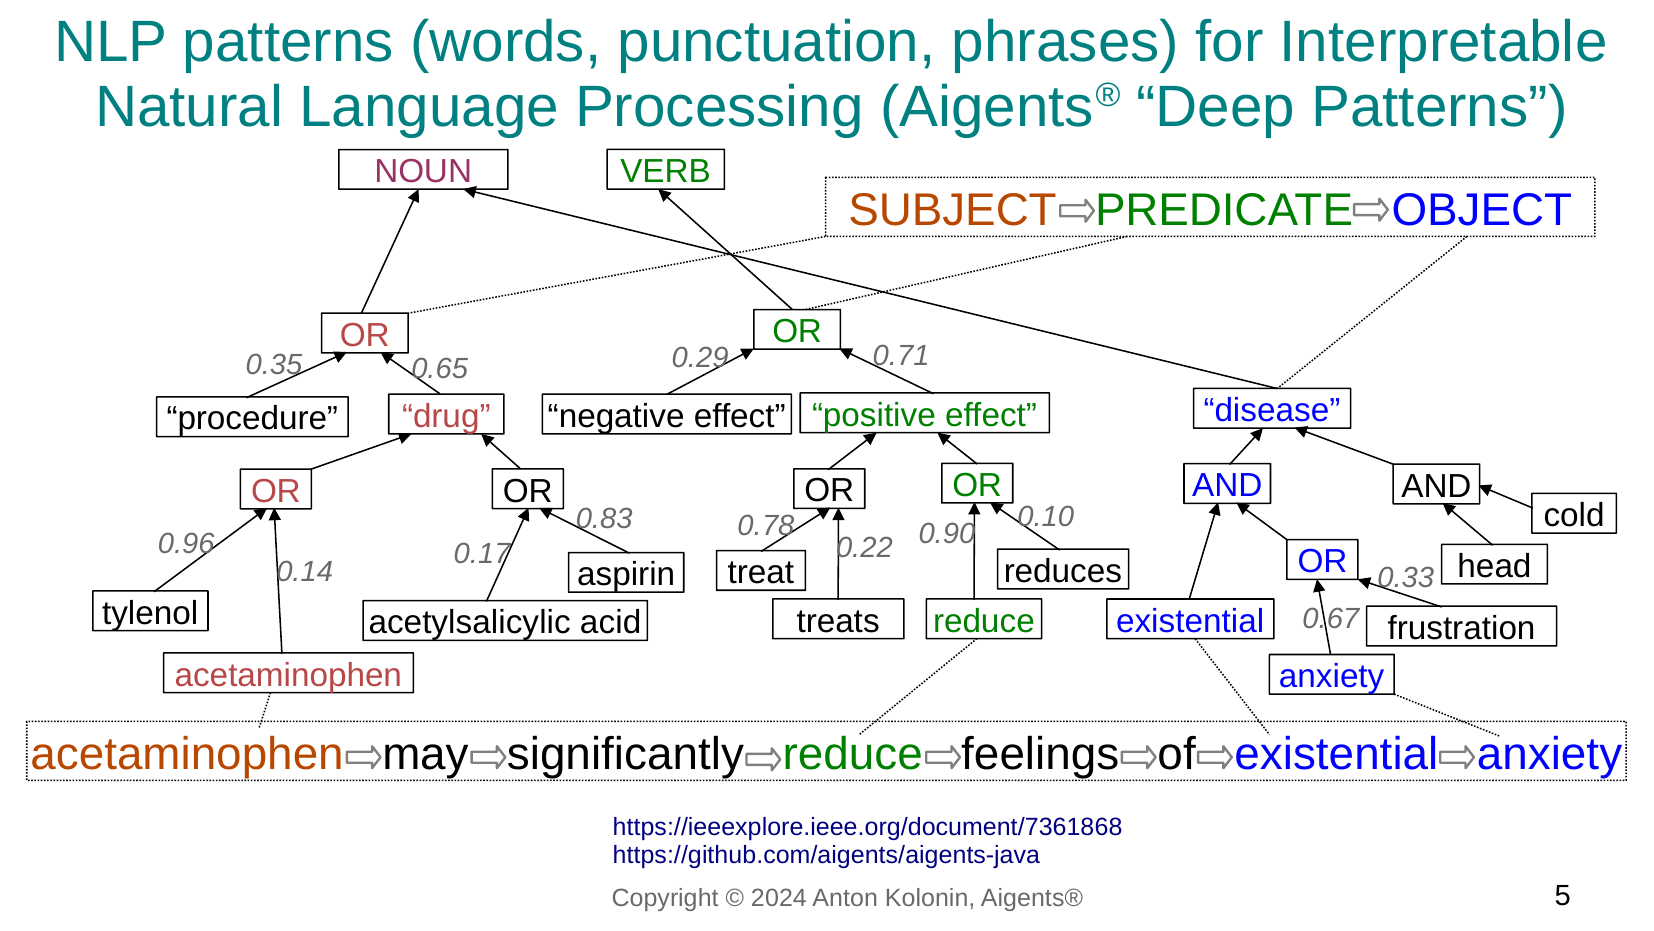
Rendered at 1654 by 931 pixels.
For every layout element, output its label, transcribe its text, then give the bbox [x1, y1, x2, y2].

text_box https://ieeexplore.ieee.org/document/7361868 https://github.com/aigents/aigents-java [597, 805, 1139, 881]
text_box acetaminophen [163, 652, 414, 693]
text_box 0.10 [1002, 492, 1090, 541]
text_box 0.90 [903, 509, 991, 558]
text_box treat [716, 550, 806, 591]
text_box frustration [1366, 606, 1557, 646]
text_box OR [240, 469, 312, 509]
text_box OR [492, 468, 564, 509]
text_box 0.67 [1287, 594, 1375, 643]
text_box NOUN [338, 149, 508, 190]
text_box OR [321, 313, 409, 353]
text_box head [1441, 544, 1548, 584]
text_box reduces [997, 549, 1129, 589]
text_box OR [941, 463, 1013, 503]
table_header [1453, 158, 1524, 177]
text_box AND [1393, 464, 1480, 504]
text_box NLP patterns (words, punctuation, phrases) for Interpretable Natural Language Processing (Aigents® “Deep Patterns”) [0, 4, 1641, 141]
table_header [1453, 237, 1463, 245]
text_box reduce [926, 598, 1042, 639]
text_box 0.14 [261, 547, 349, 596]
text_box “negative effect” [542, 394, 792, 434]
text_box AND [1183, 463, 1271, 504]
text_box 0.33 [1362, 553, 1450, 602]
text_box “drug” [465, 411, 474, 425]
text_box OR [1286, 539, 1358, 580]
text_box 0.29 [656, 333, 744, 381]
text_box 0.78 [722, 501, 810, 550]
text_box 0.65 [396, 344, 484, 393]
text_box 0.83 [561, 494, 648, 543]
text_box VERB [607, 149, 725, 190]
text_box existential [1106, 598, 1274, 639]
text_box 0.96 [143, 519, 230, 568]
text_box tylenol [92, 590, 208, 631]
text_box acetaminophen may significantly reduce feelings of existential anxiety [26, 721, 1627, 781]
text_box aspirin [568, 552, 684, 593]
text_box cold [1531, 493, 1617, 534]
text_box “disease” [1193, 388, 1351, 429]
text_box anxiety [1269, 654, 1395, 695]
text_box “procedure” [156, 396, 349, 437]
text_box “positive effect” [800, 392, 1050, 433]
text_box OR [793, 468, 865, 509]
text_box SUBJECT PREDICATE OBJECT [825, 177, 1595, 237]
text_box 0.17 [438, 529, 526, 578]
text_box 0.22 [821, 523, 908, 572]
text_box “drug” [388, 394, 504, 434]
text_box acetylsalicylic acid [363, 600, 648, 641]
text_box 0.71 [857, 331, 945, 379]
text_box treats [772, 598, 904, 639]
text_box 0.35 [230, 340, 318, 389]
text_box OR [753, 309, 841, 350]
table_header [1453, 237, 1524, 485]
